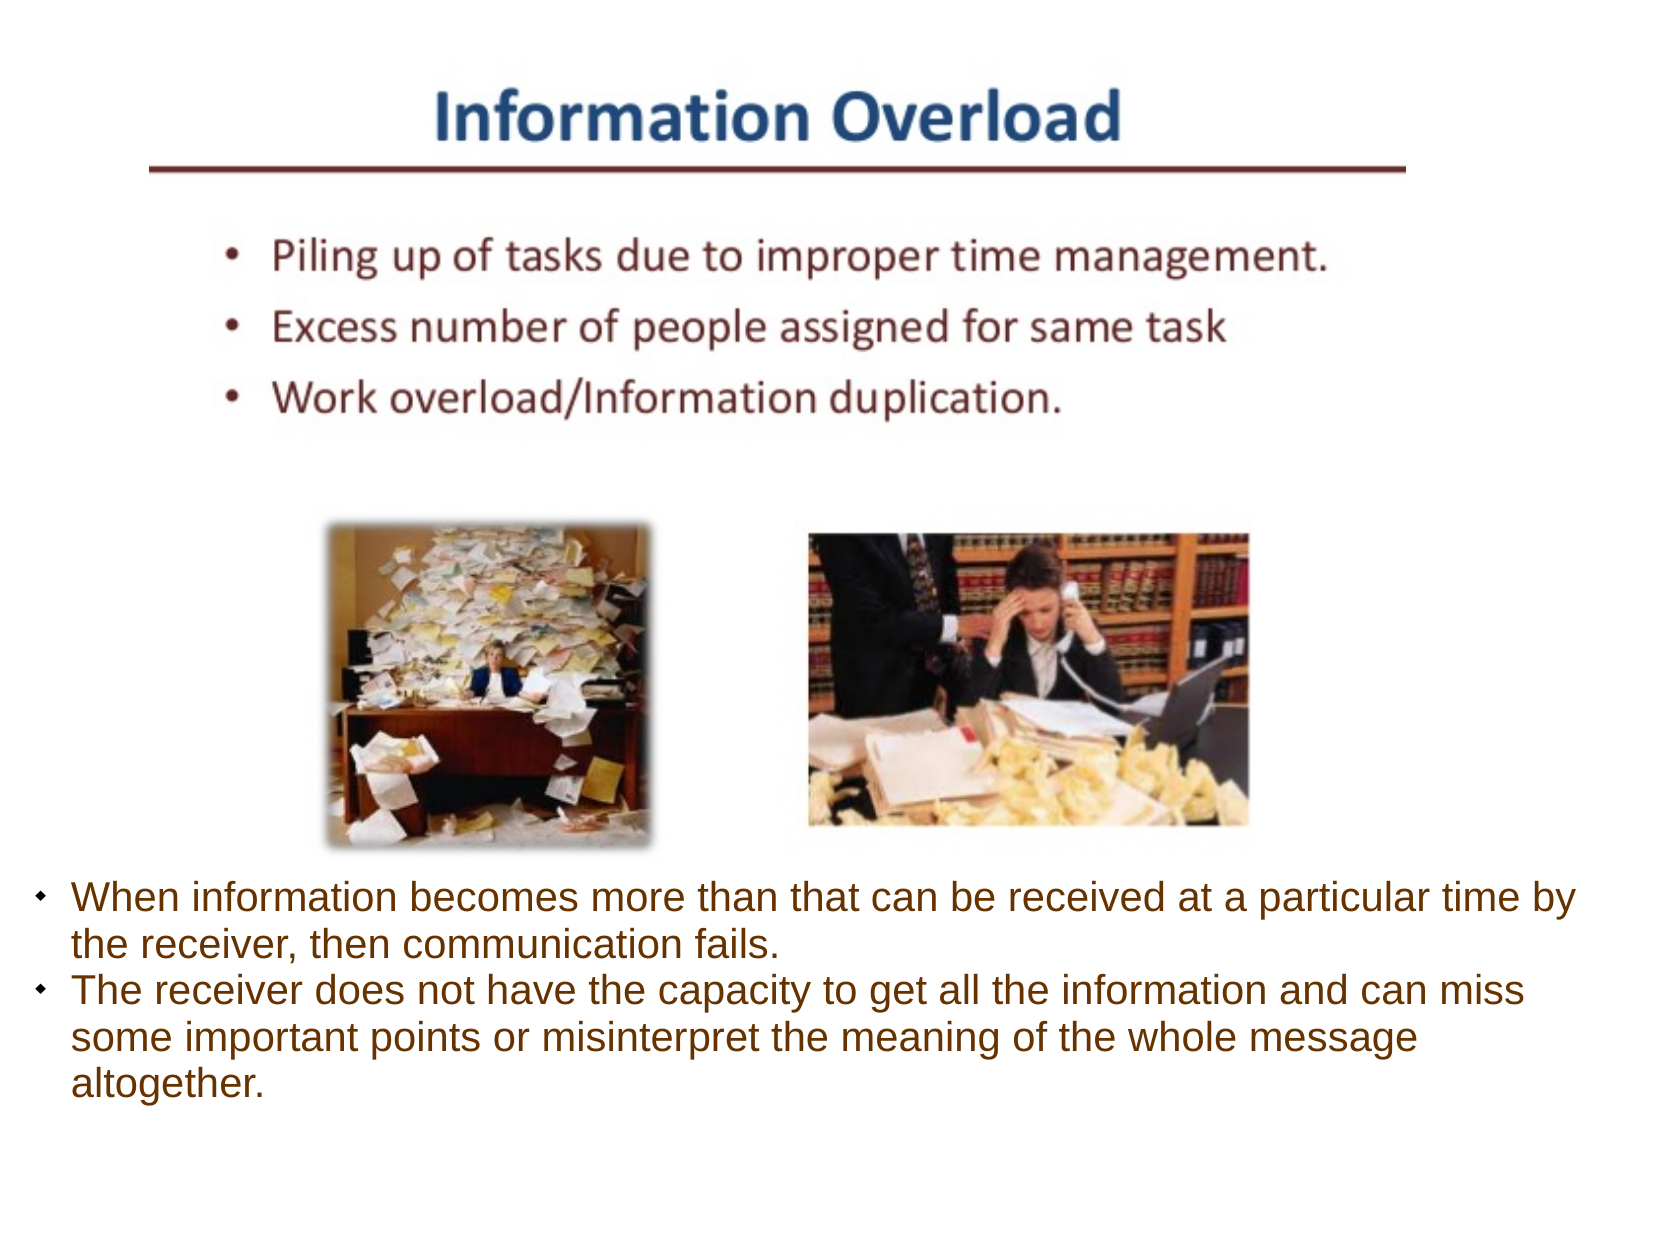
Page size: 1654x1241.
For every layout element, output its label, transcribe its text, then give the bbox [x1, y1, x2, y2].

picture [149, 0, 1406, 874]
subtitle When information becomes more than that can be received at a particular time by the receiver, then communication fails. The receiver does not have the capacity to get all the information and can miss some important points or misinterpret the meaning of the whole message altogether. [35, 874, 1595, 1193]
